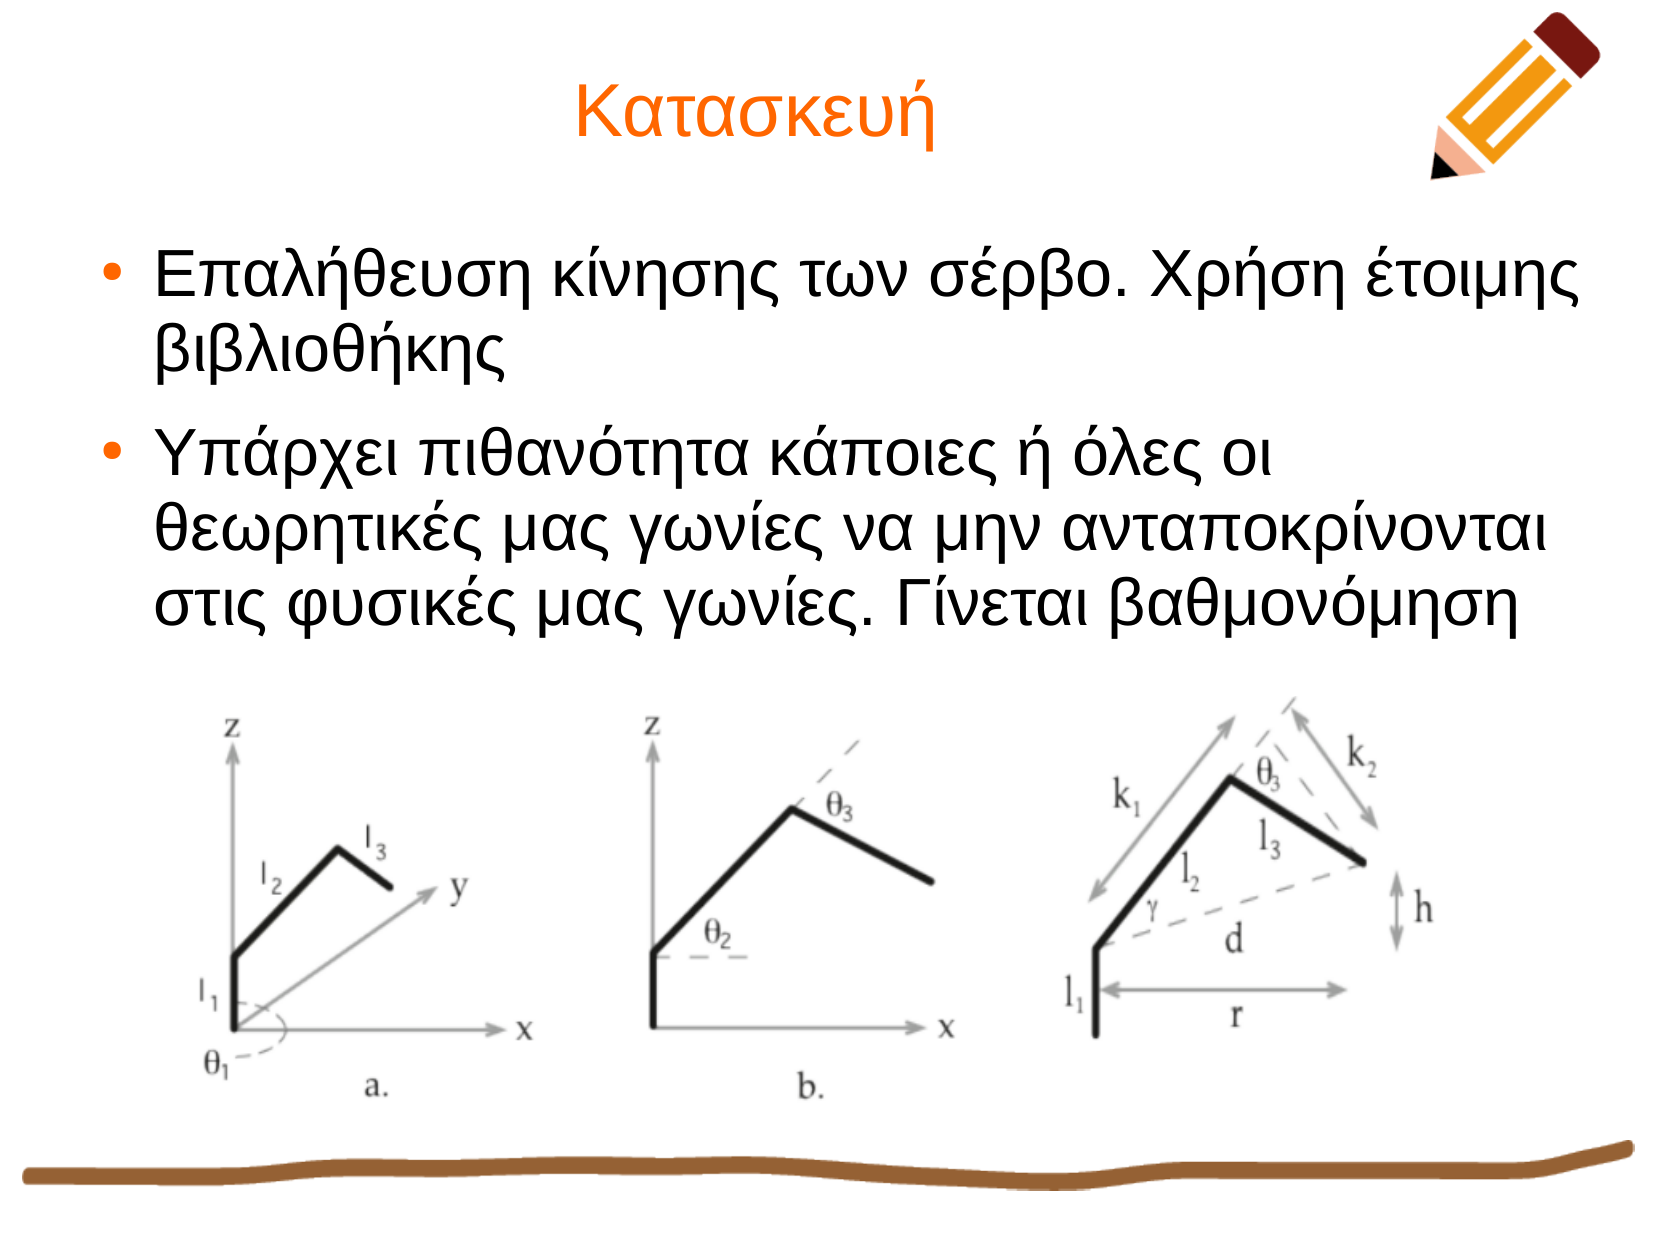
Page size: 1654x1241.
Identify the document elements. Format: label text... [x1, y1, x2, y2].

picture [22, 1140, 1635, 1191]
list Επαλήθευση κίνησης των σέρβο. Χρήση έτοιμης βιβλιοθήκης Υπάρχει πιθανότητα κάποιες ή όλες οι θεωρητικές μας γωνίες να μην ανταποκρίνονται στις φυσικές μας γωνίες. Γίνεται βαθμονόμηση [82, 236, 1607, 1122]
picture [1430, 12, 1601, 181]
title Κατασκευή [82, 49, 1430, 172]
picture [141, 696, 1524, 1134]
